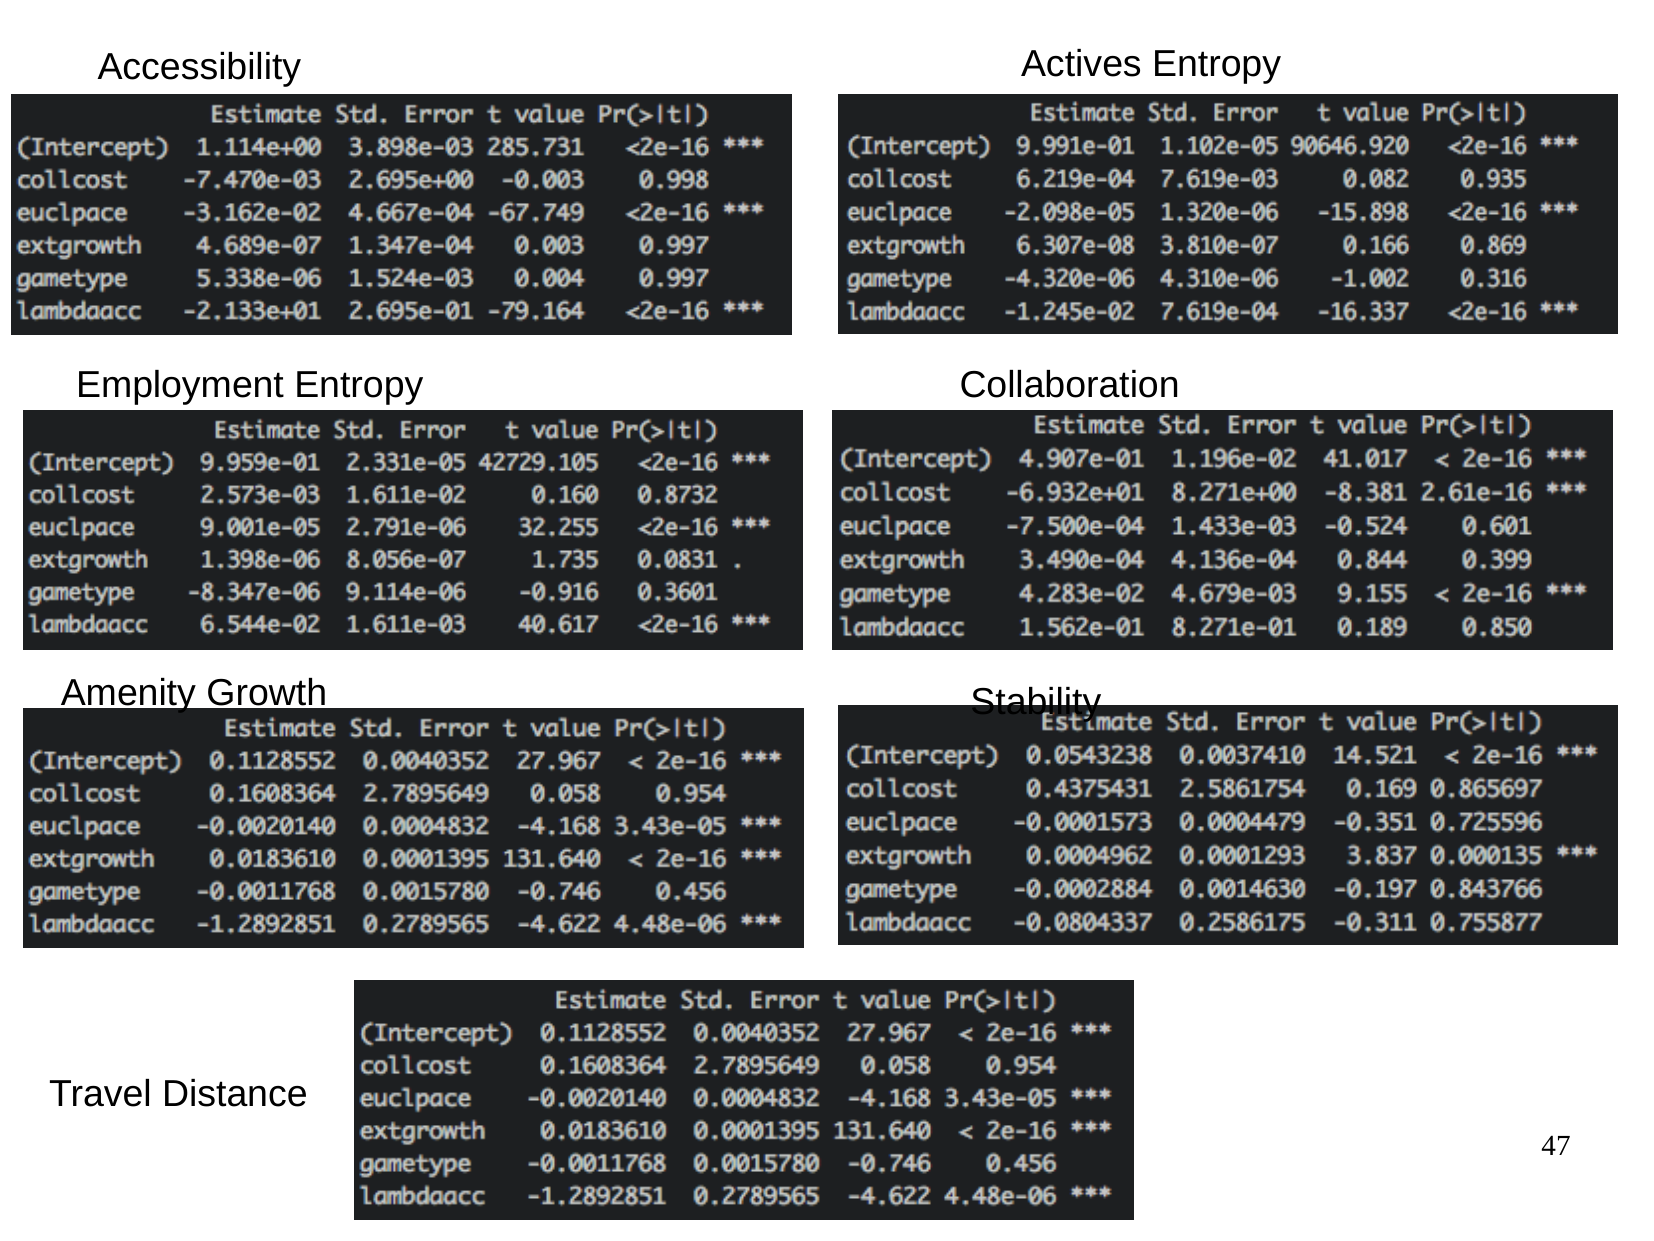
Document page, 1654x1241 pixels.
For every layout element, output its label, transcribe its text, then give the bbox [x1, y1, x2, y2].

text_box Amenity Growth [46, 663, 343, 721]
text_box Stability [955, 673, 1117, 731]
picture [354, 980, 1134, 1220]
text_box Travel Distance [34, 1065, 325, 1123]
picture [23, 708, 804, 948]
picture [832, 410, 1613, 650]
text_box Actives Entropy [1006, 35, 1297, 93]
picture [11, 94, 792, 335]
text_box Employment Entropy [61, 356, 440, 410]
picture [838, 705, 1618, 945]
text_box Collaboration [944, 356, 1196, 414]
text_box Accessibility [82, 37, 317, 95]
picture [23, 410, 803, 650]
picture [838, 94, 1618, 335]
